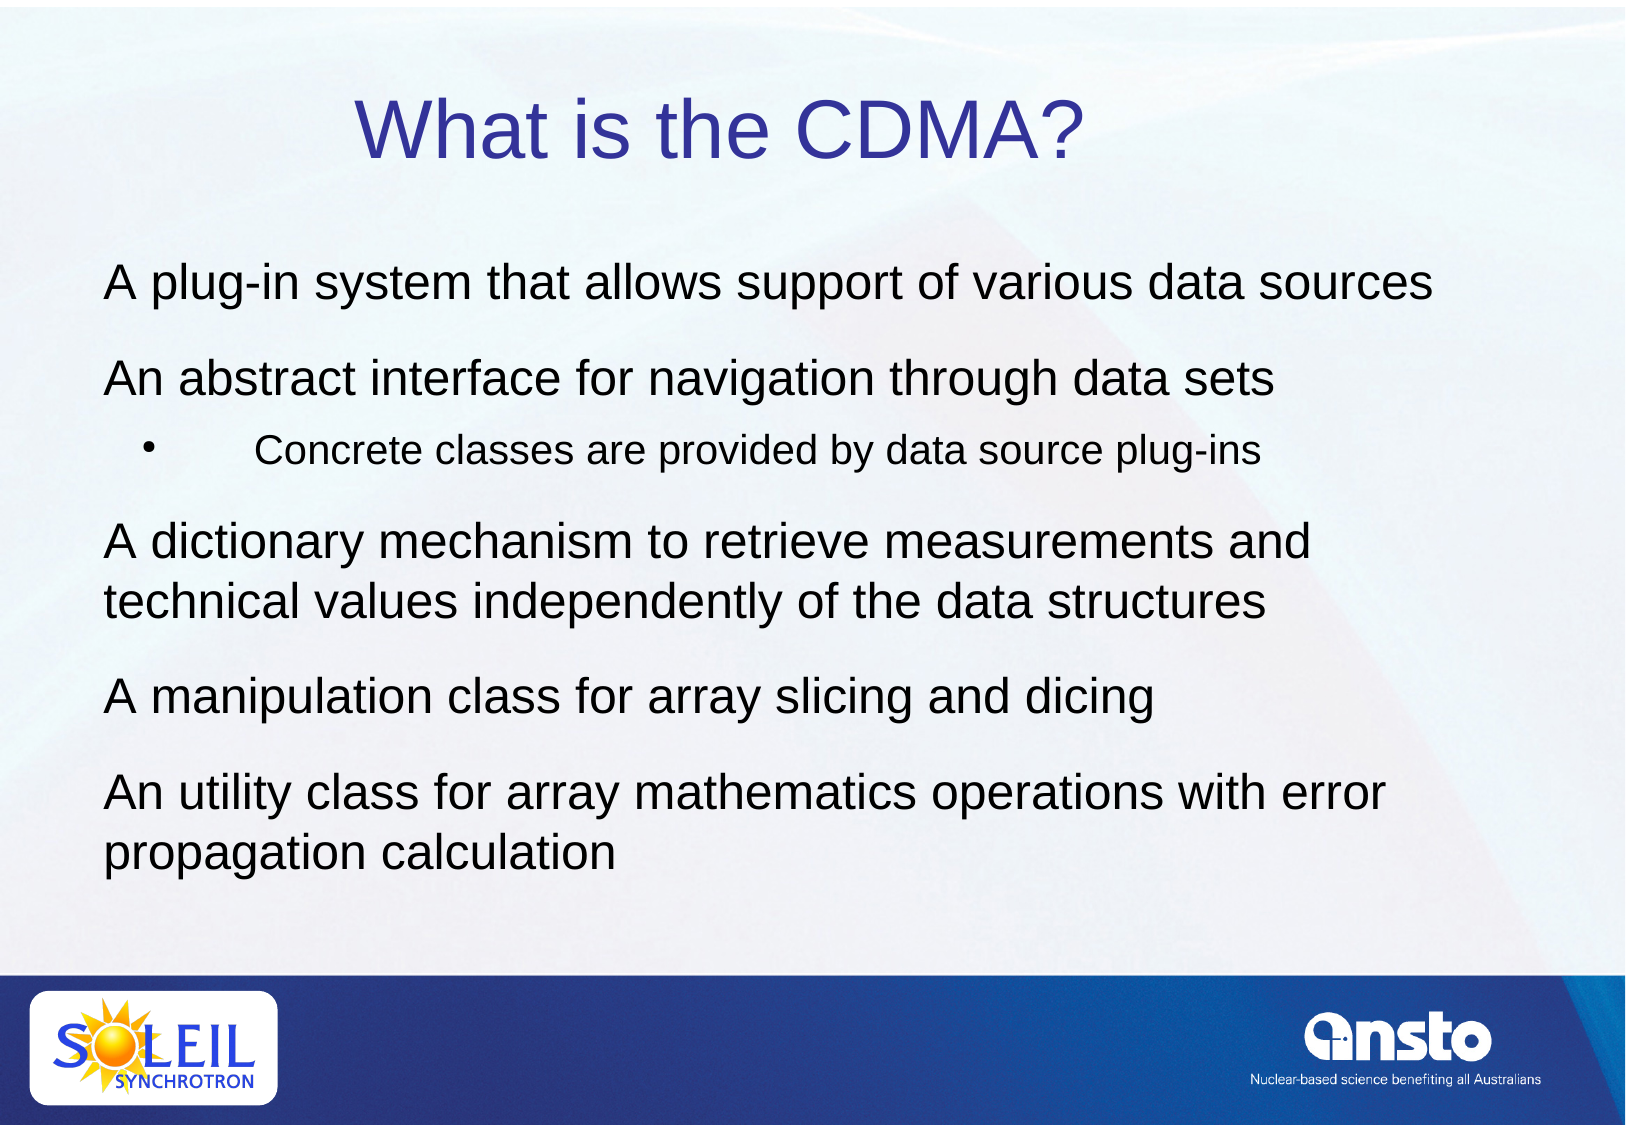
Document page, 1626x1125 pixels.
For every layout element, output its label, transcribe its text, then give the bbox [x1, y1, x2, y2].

text_box What is the CDMA? [340, 30, 1549, 219]
picture [0, 7, 1626, 1125]
text_box A plug-in system that allows support of various data sources An abstract interface for navigation through data sets Concrete classes are provided by data source plug-ins A dictionary mechanism to retrieve measurements and technical values independently of the data structures A manipulation class for array slicing and dicing An utility class for array mathematics operations with error propagation calculation [88, 242, 1536, 975]
